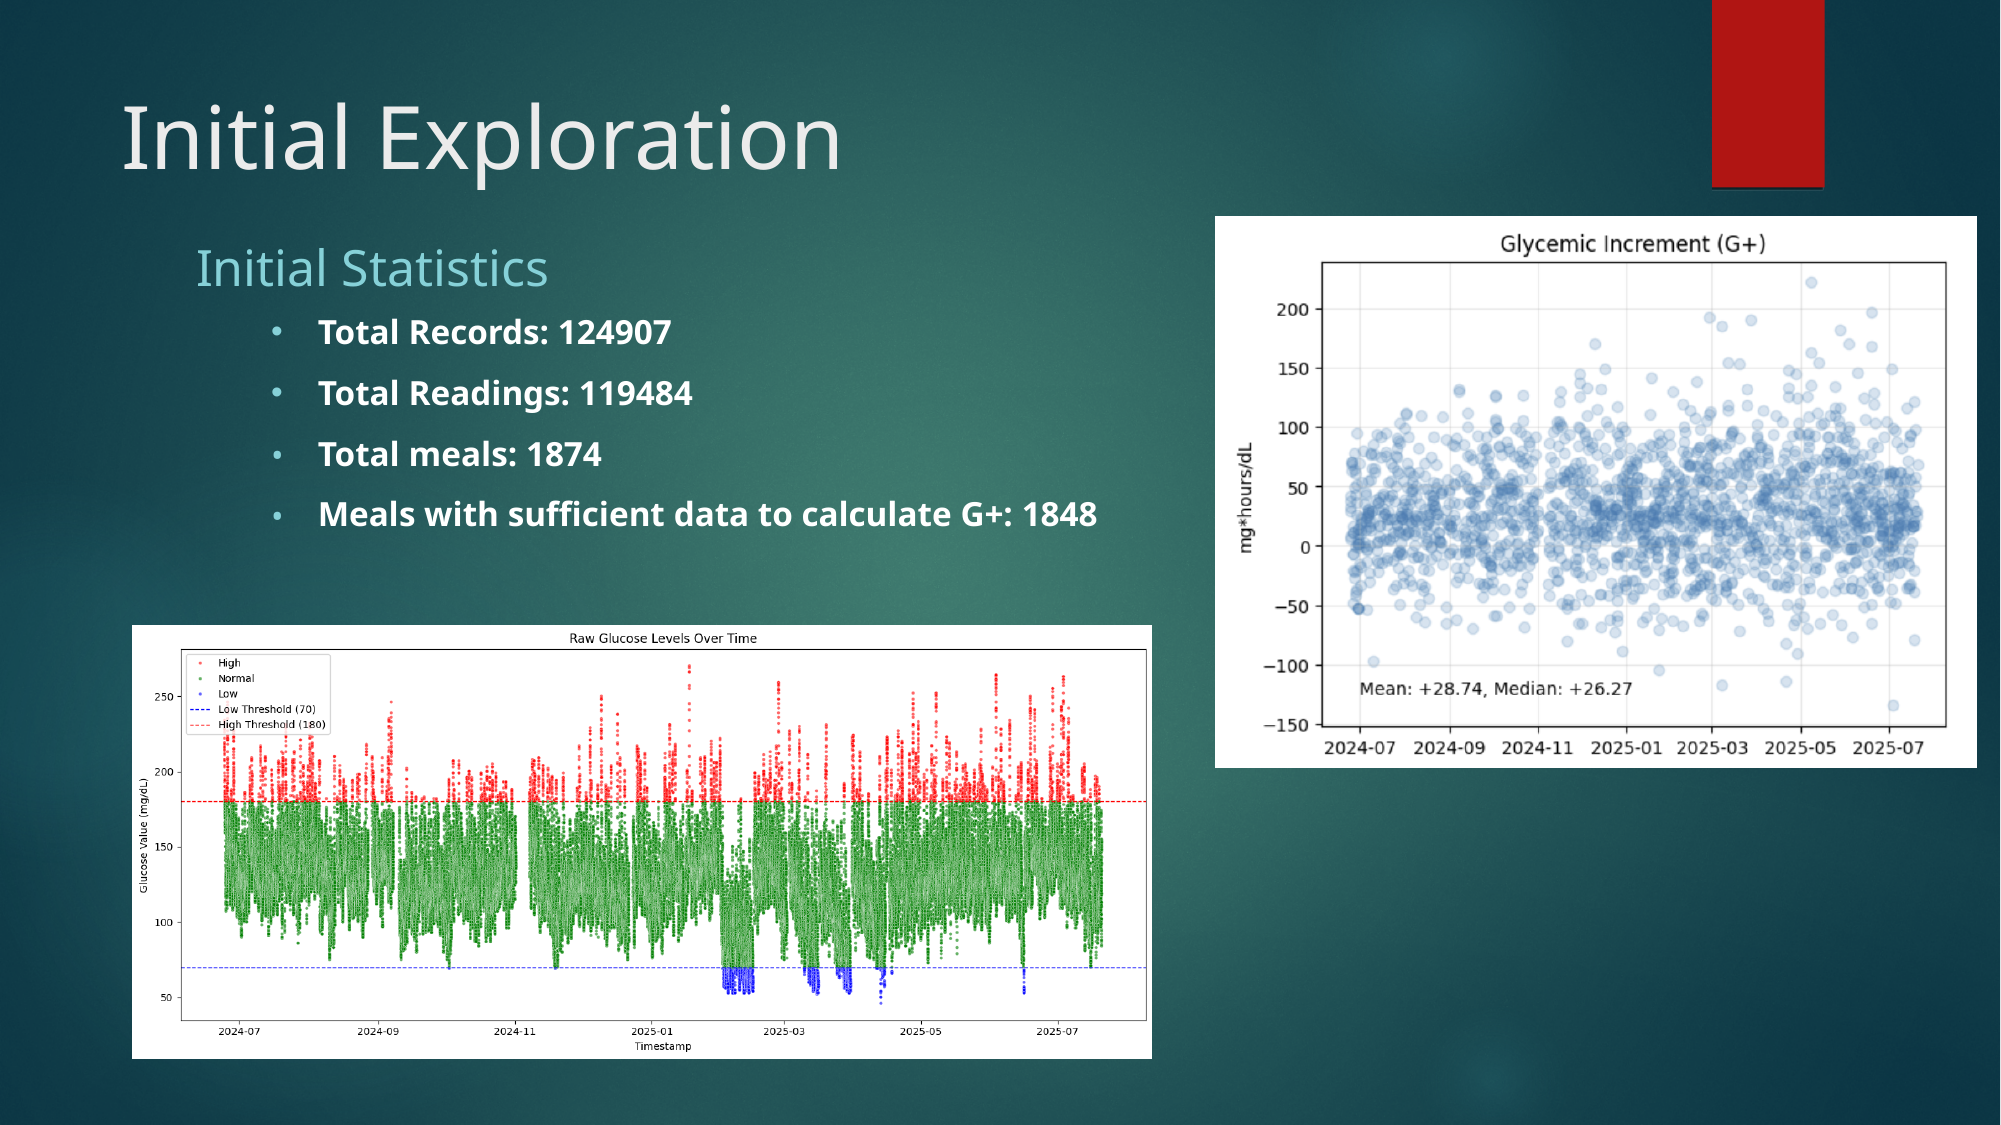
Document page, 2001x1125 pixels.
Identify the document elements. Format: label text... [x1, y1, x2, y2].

list Total Records: 124907 Total Readings: 119484 Total meals: 1874 Meals with sufficient data to calculate G+: 1848 [181, 304, 1140, 625]
title Initial Exploration [106, 74, 1649, 304]
picture [0, 0, 2001, 1125]
list Initial Statistics [181, 209, 903, 304]
